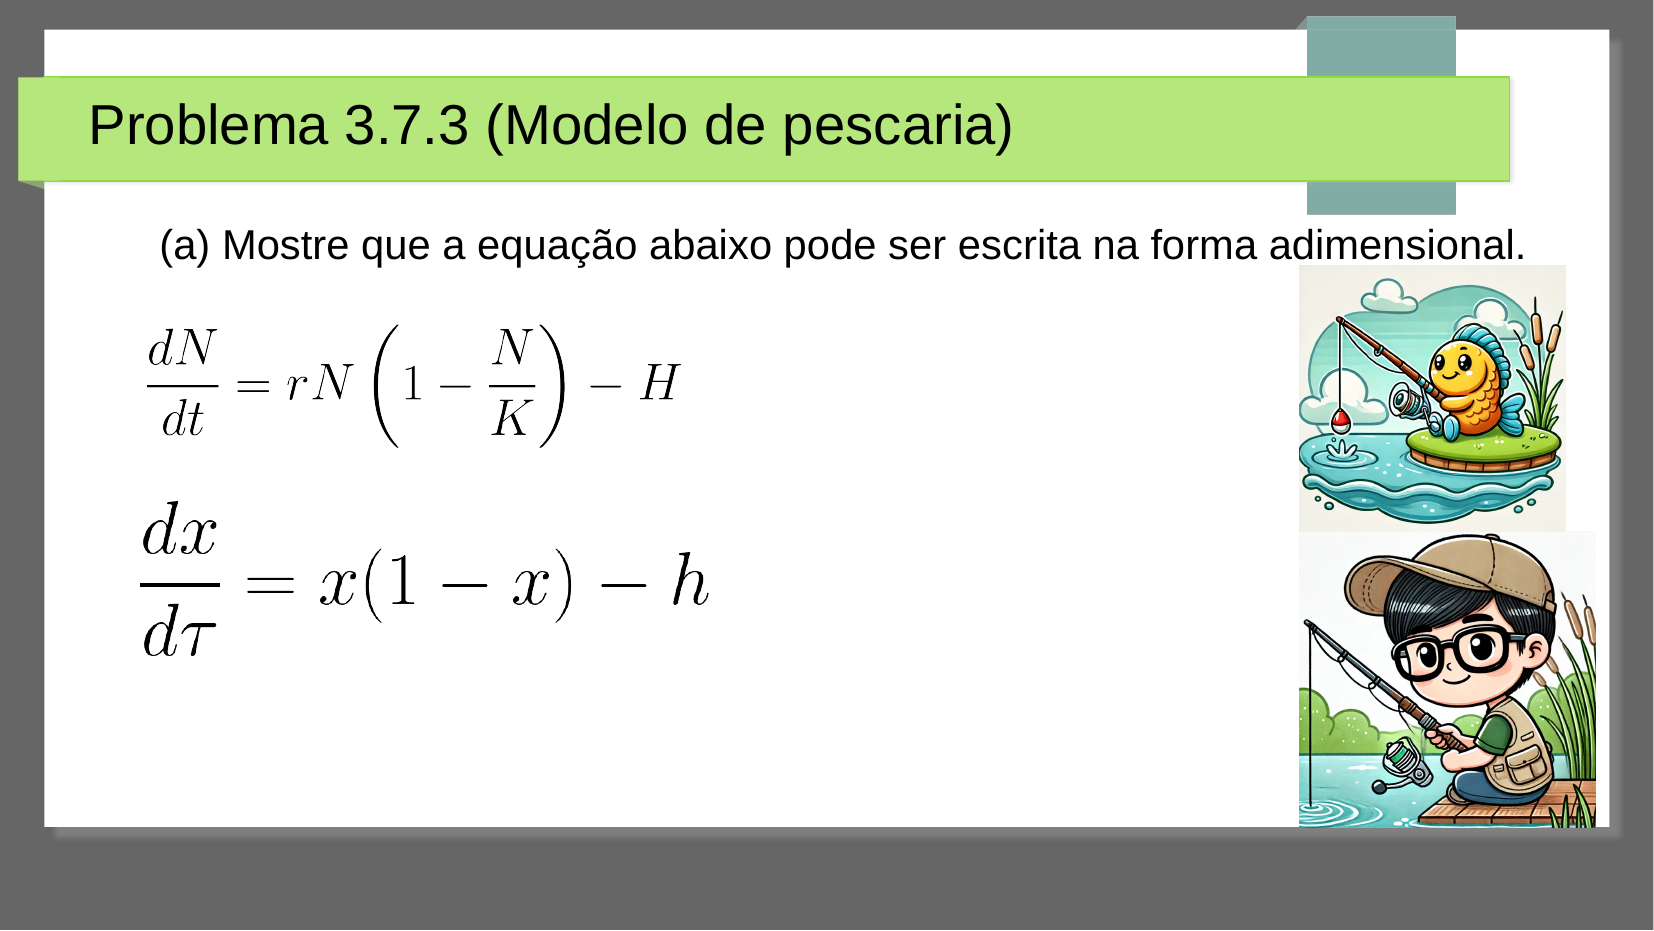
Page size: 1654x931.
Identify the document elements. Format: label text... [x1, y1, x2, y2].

picture [140, 501, 709, 656]
picture [1299, 265, 1596, 828]
list (a) Mostre que a equação abaixo pode ser escrita na forma adimensional. [88, 221, 1565, 813]
picture [147, 324, 681, 448]
title Problema 3.7.3 (Modelo de pescaria) [88, 73, 1506, 178]
